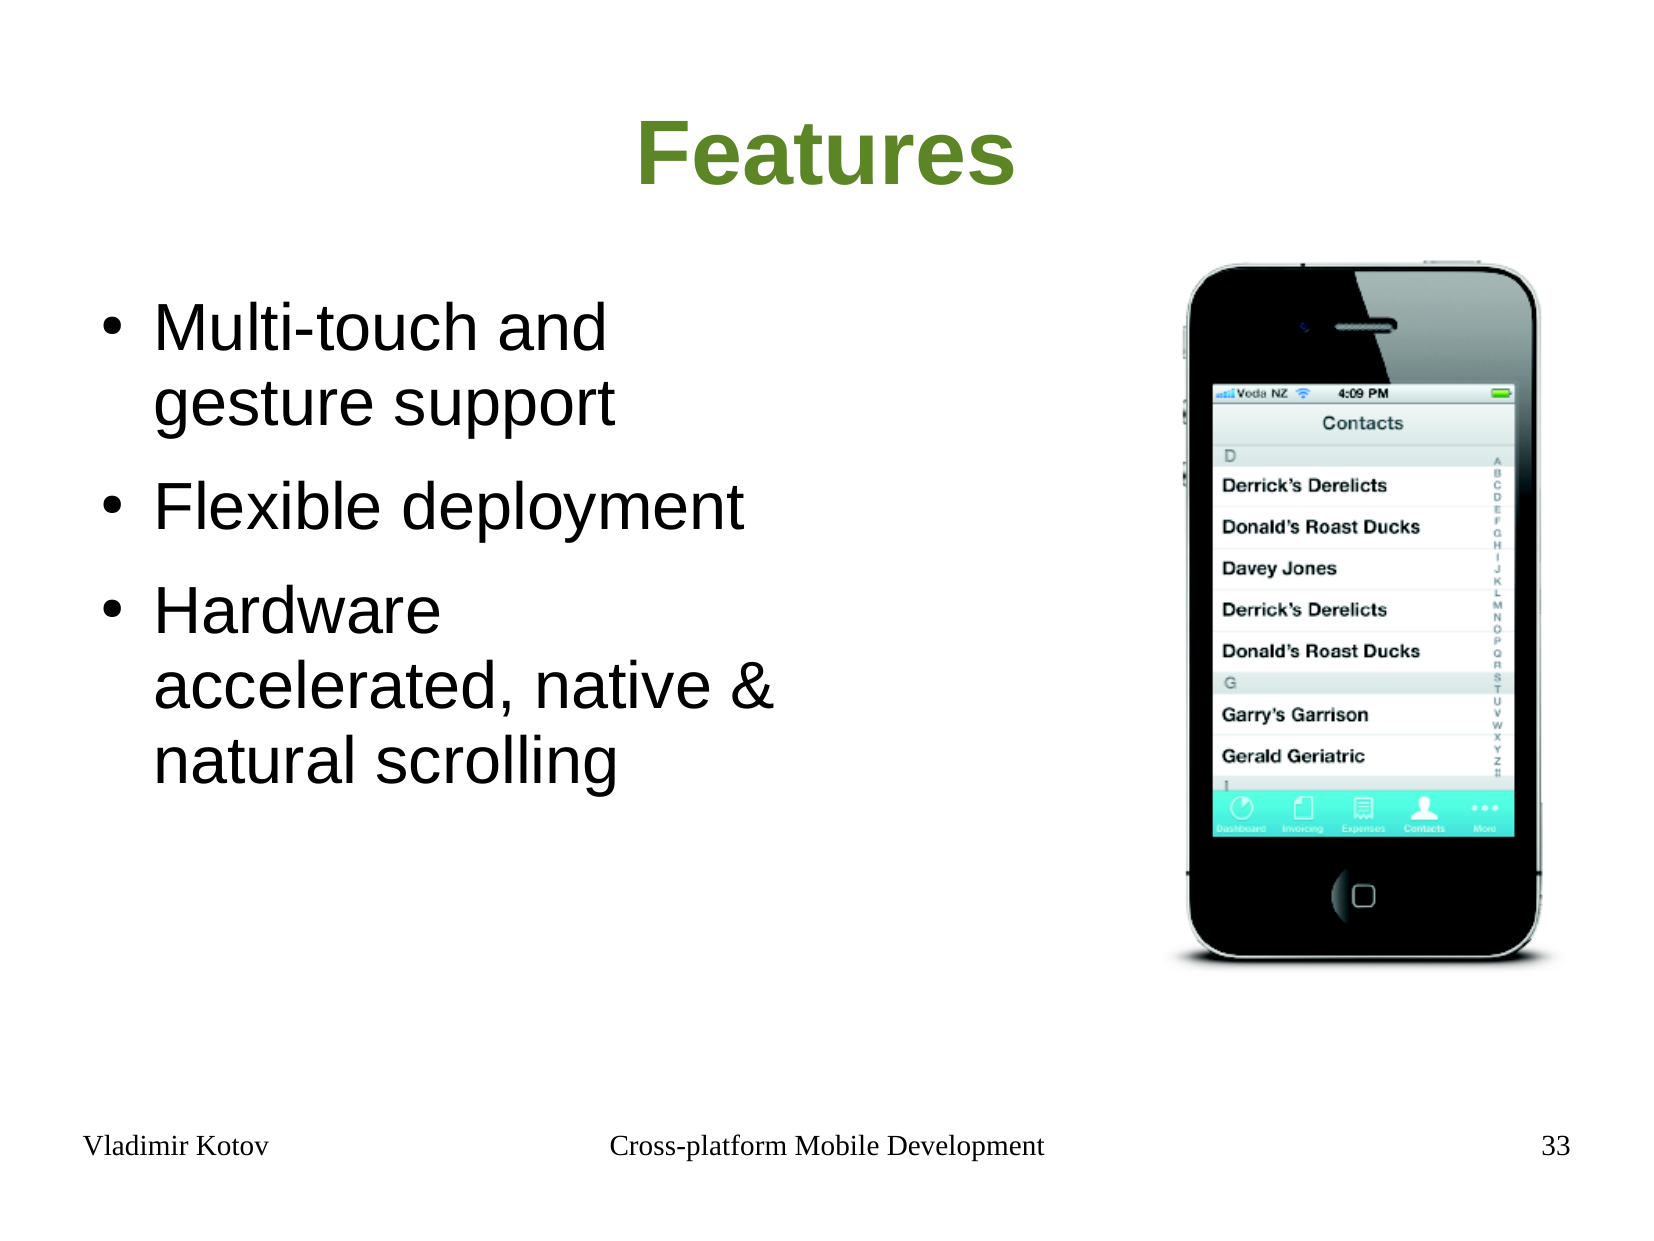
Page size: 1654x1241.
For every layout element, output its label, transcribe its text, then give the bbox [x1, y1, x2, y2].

list Multi-touch and gesture support Flexible deployment Hardware accelerated, native & natural scrolling [82, 290, 809, 1109]
picture [1163, 256, 1571, 984]
title Features [82, 49, 1571, 257]
